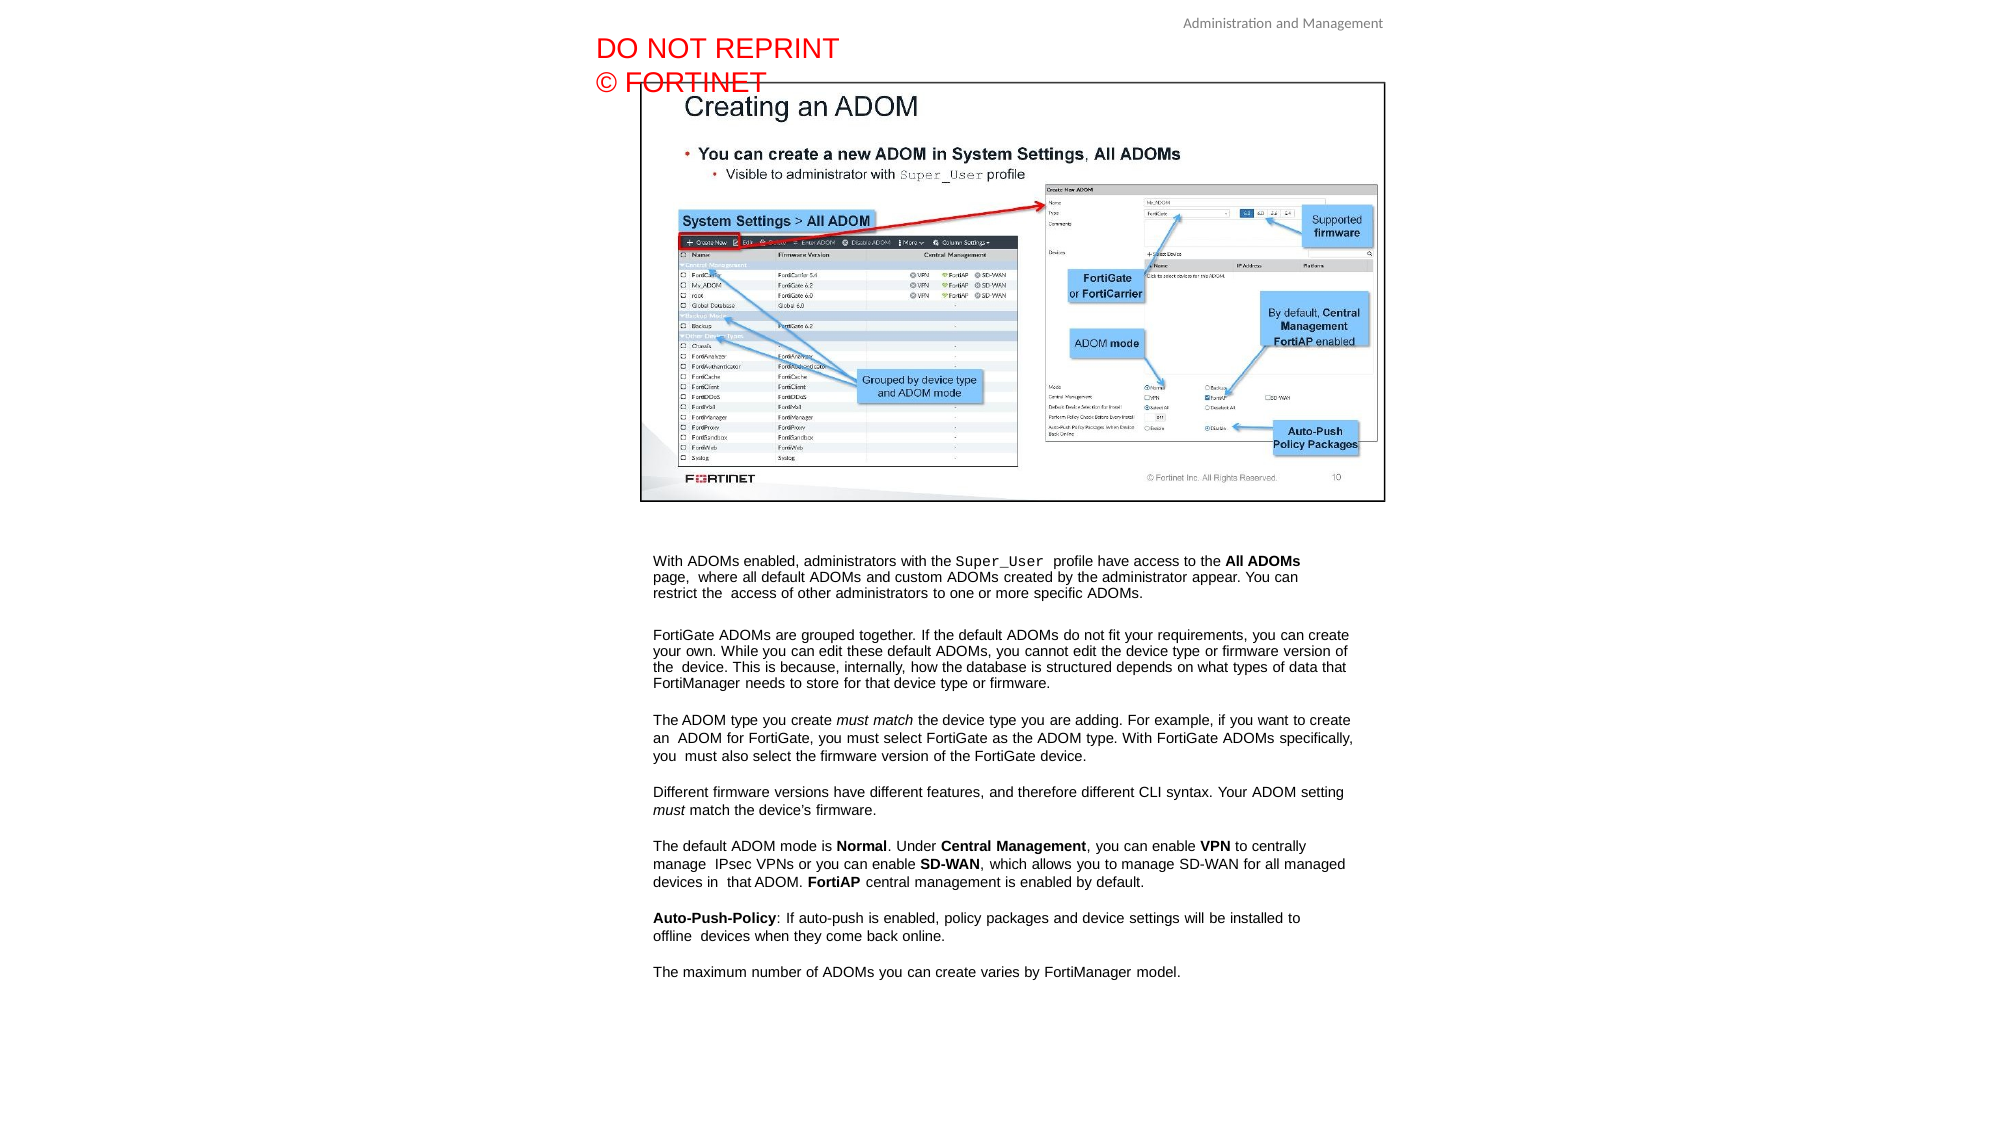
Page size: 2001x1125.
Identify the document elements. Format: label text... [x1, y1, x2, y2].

picture [642, 92, 1378, 500]
text_box With ADOMs enabled, administrators with the Super_User profile have access to the All ADOMs page, where all default ADOMs and custom ADOMs created by the administrator appear. You can restrict the access of other administrators to one or more specific ADOMs. FortiGate ADOMs are grouped together. If the default ADOMs do not fit your requirements, you can create your own. While you can edit these default ADOMs, you cannot edit the device type or firmware version of the device. This is because, internally, how the database is structured depends on what types of data that FortiManager needs to store for that device type or firmware. The ADOM type you create must match the device type you are adding. For example, if you want to create an ADOM for FortiGate, you must select FortiGate as the ADOM type. With FortiGate ADOMs specifically, you must also select the firmware version of the FortiGate device. Different firmware versions have different features, and therefore different CLI syntax. Your ADOM setting must match the device’s firmware. The default ADOM mode is Normal. Under Central Management, you can enable VPN to centrally manage IPsec VPNs or you can enable SD-WAN, which allows you to manage SD-WAN for all managed devices in that ADOM. FortiAP central management is enabled by default. Auto-Push-Policy: If auto-push is enabled, policy packages and device settings will be installed to offline devices when they come back online. The maximum number of ADOMs you can create varies by FortiManager model. [651, 550, 1372, 983]
text_box DO NOT REPRINT © FORTINET [594, 28, 841, 98]
text_box Administration and Management [1181, 11, 1386, 32]
text_box [640, 81, 1386, 502]
